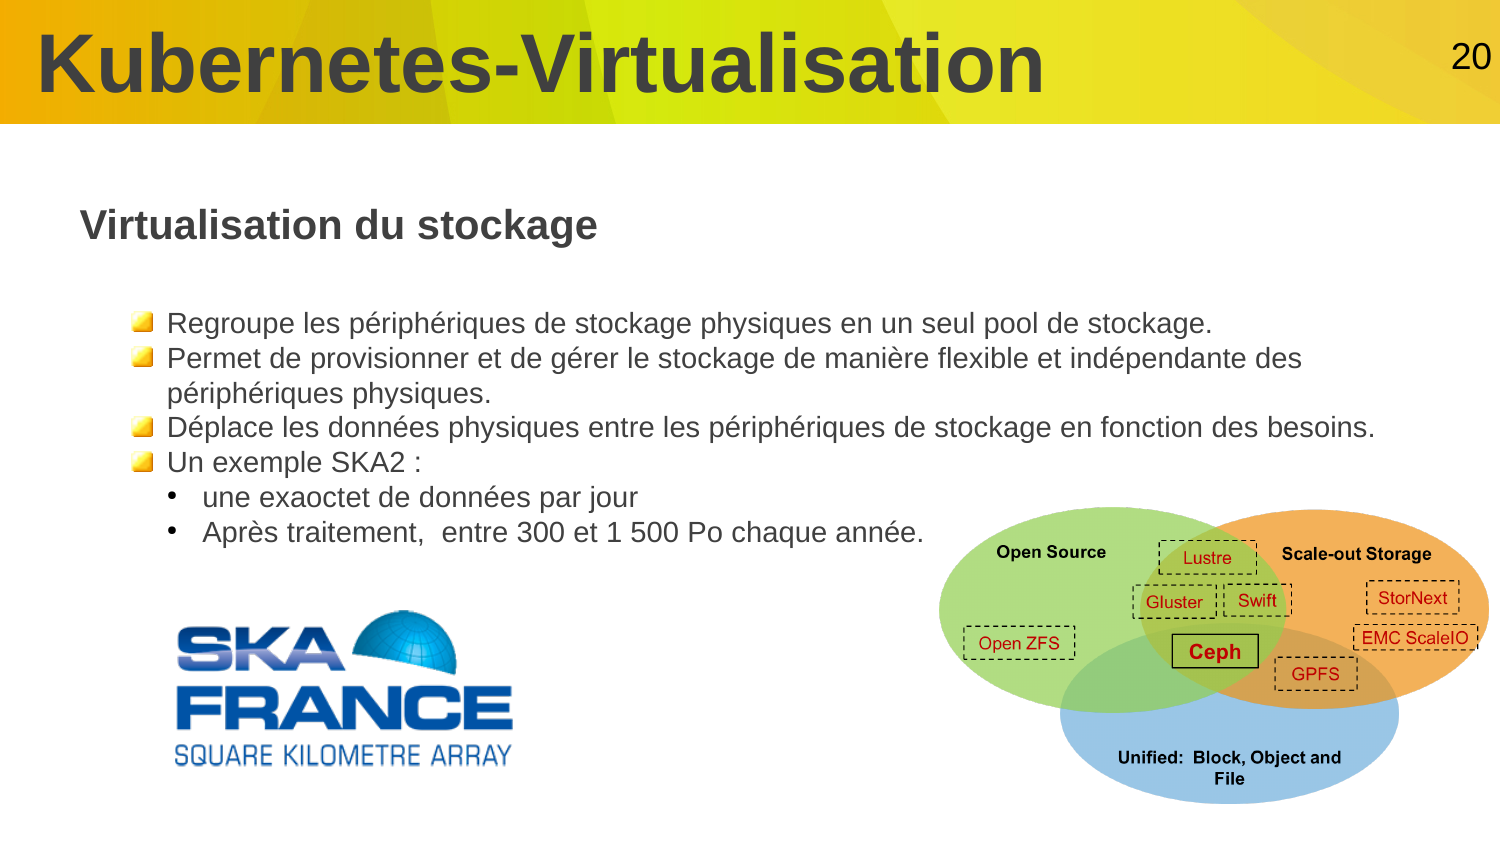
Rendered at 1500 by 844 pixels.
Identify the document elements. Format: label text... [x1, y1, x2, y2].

picture [0, 0, 1500, 844]
text_box Regroupe les périphériques de stockage physiques en un seul pool de stockage. Permet de provisionner et de gérer le stockage de manière flexible et indépendante des périphériques physiques. Déplace les données physiques entre les périphériques de stockage en fonction des besoins. Un exemple SKA2 : une exaoctet de données par jour Après traitement, entre 300 et 1 500 Po chaque année. [66, 296, 1441, 721]
text_box Virtualisation du stockage [64, 185, 1459, 261]
text_box <numéro> [1321, 35, 1493, 106]
text_box Kubernetes-Virtualisation [0, 0, 1498, 130]
